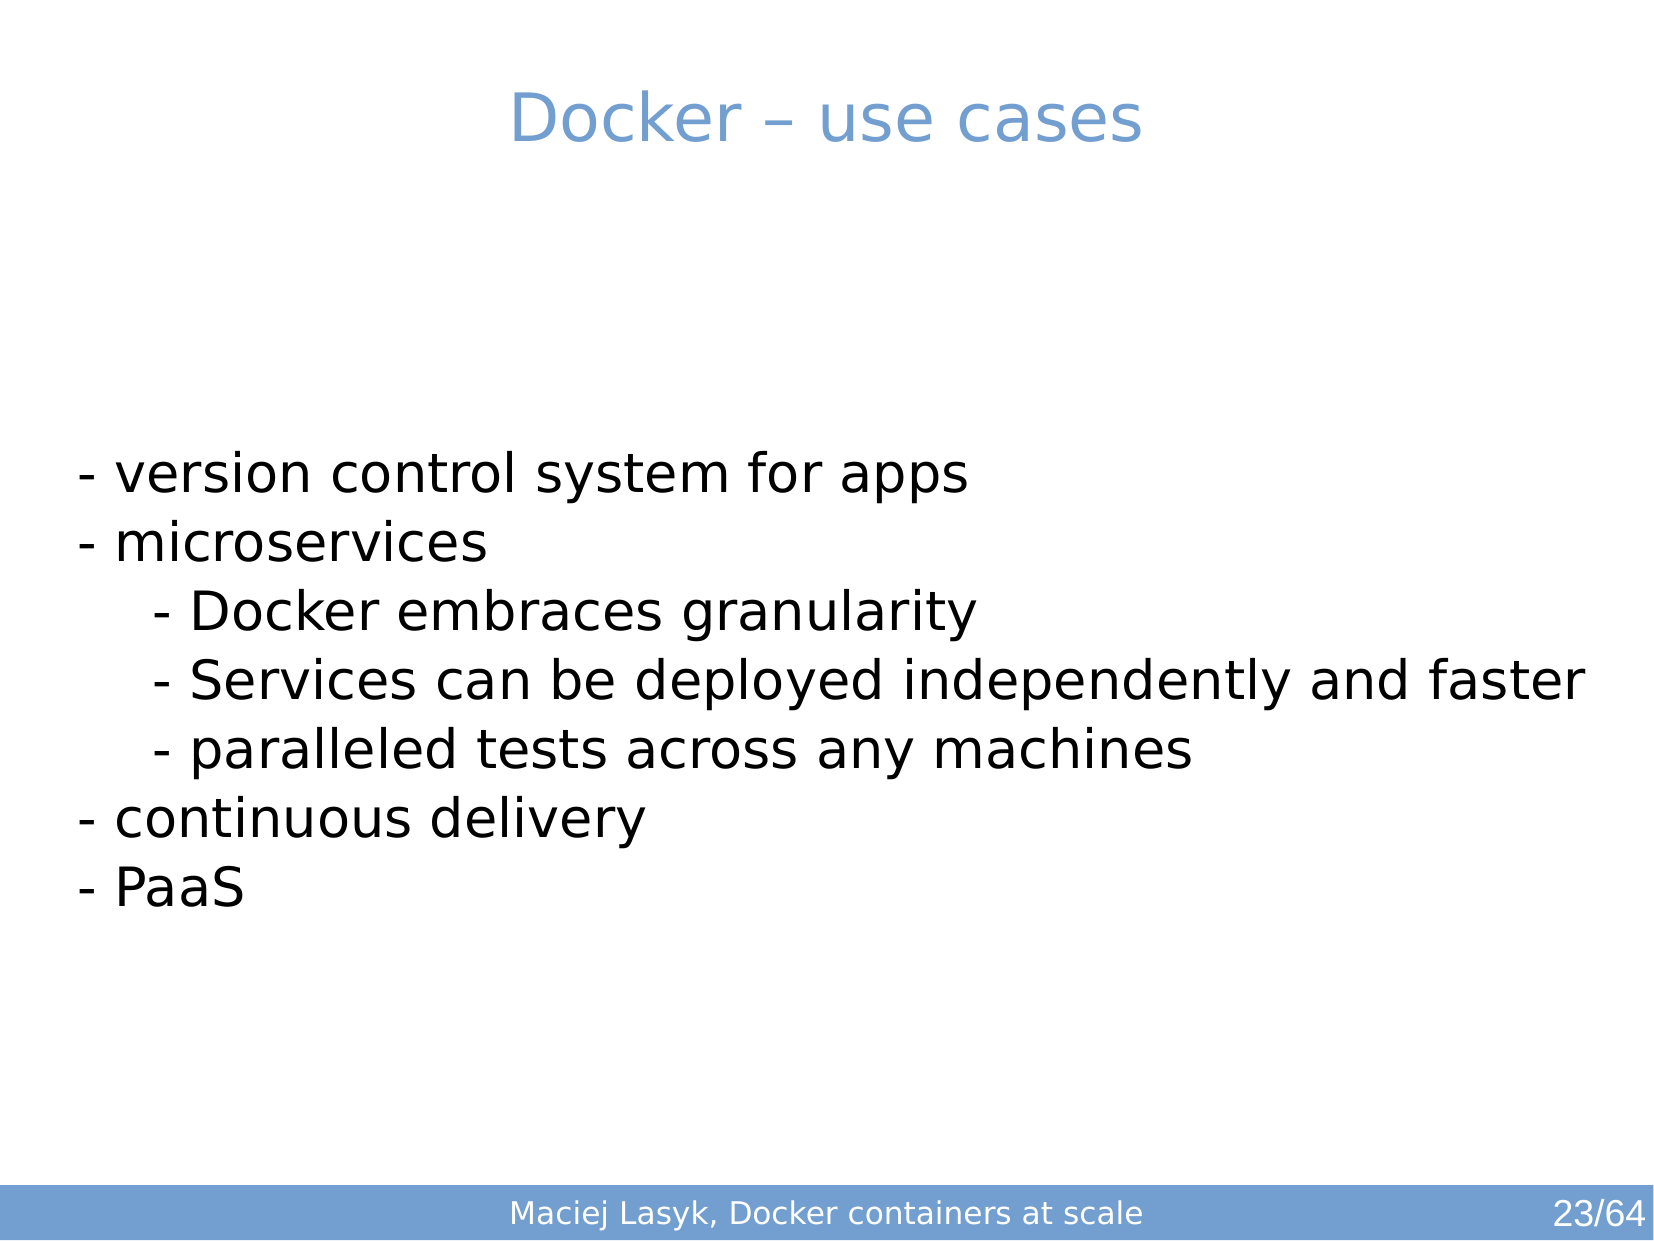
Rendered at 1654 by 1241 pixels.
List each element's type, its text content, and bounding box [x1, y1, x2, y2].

text_box [0, 1185, 1527, 1241]
text_box 23/64 [1527, 1185, 1654, 1241]
text_box Docker – use cases [493, 72, 1161, 166]
text_box Maciej Lasyk, Docker containers at scale [494, 1188, 1160, 1240]
text_box - version control system for apps - microservices - Docker embraces granularity - Services can be deployed independently and faster - paralleled tests across any machines - continuous delivery - PaaS [63, 435, 1604, 928]
